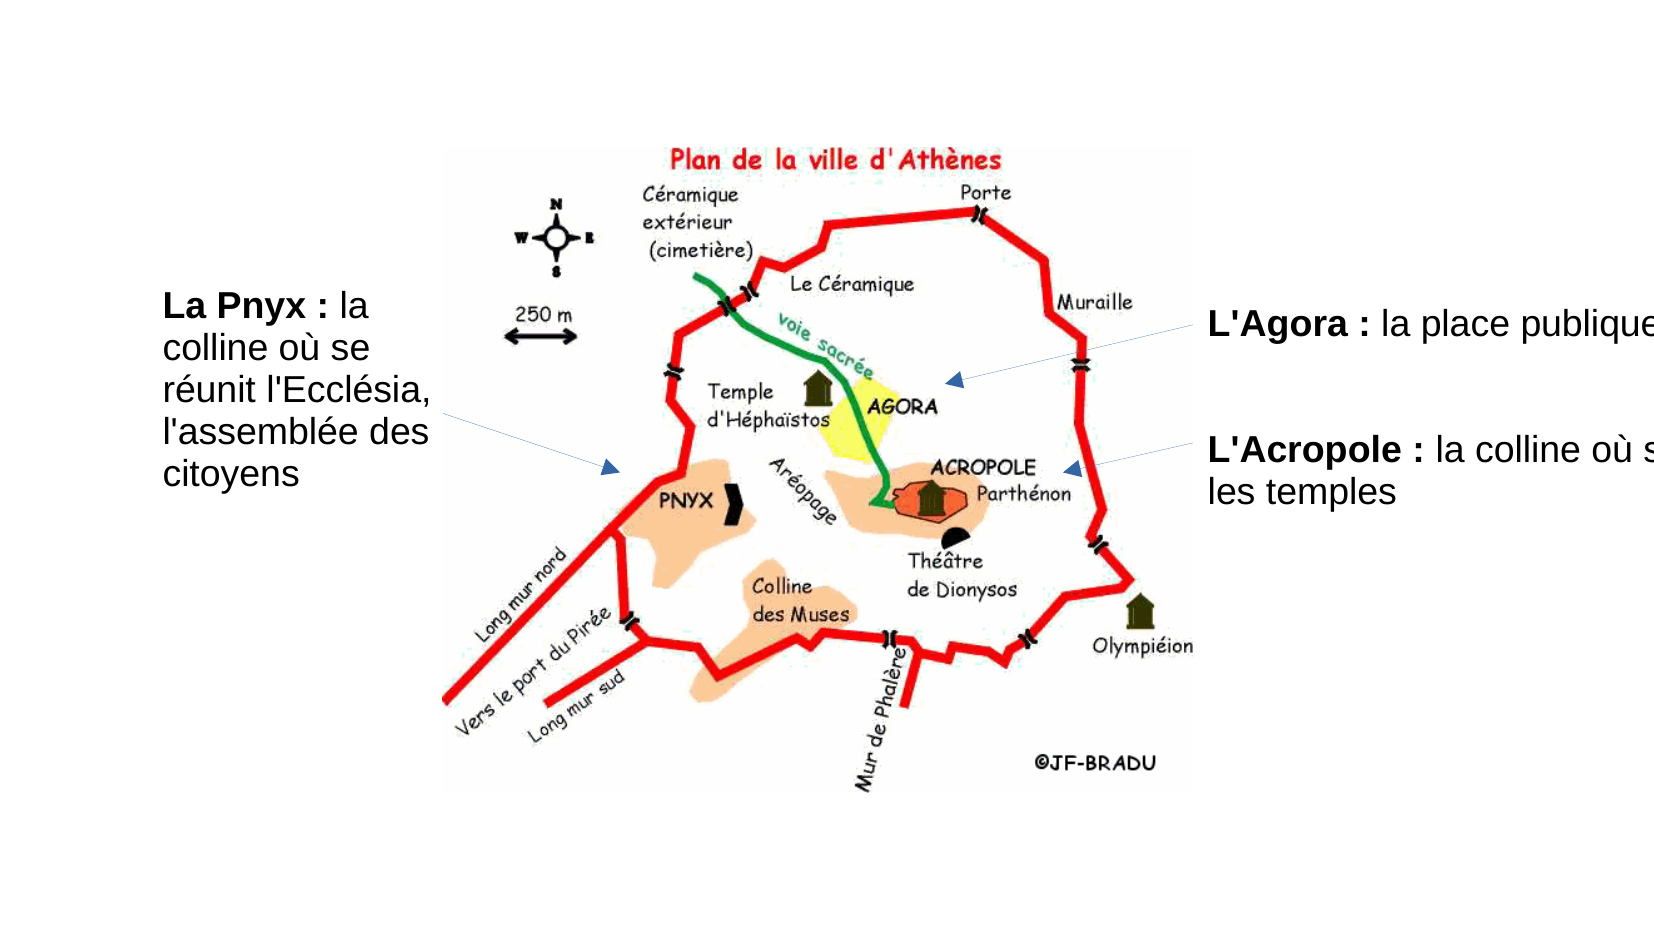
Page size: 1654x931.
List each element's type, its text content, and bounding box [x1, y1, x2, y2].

text_box La Pnyx : la colline où se réunit l'Ecclésia, l'assemblée des citoyens [147, 277, 473, 502]
picture [442, 147, 1193, 793]
text_box L'Agora : la place publique L'Acropole : la colline où se trouvent les temples [1192, 295, 1654, 730]
